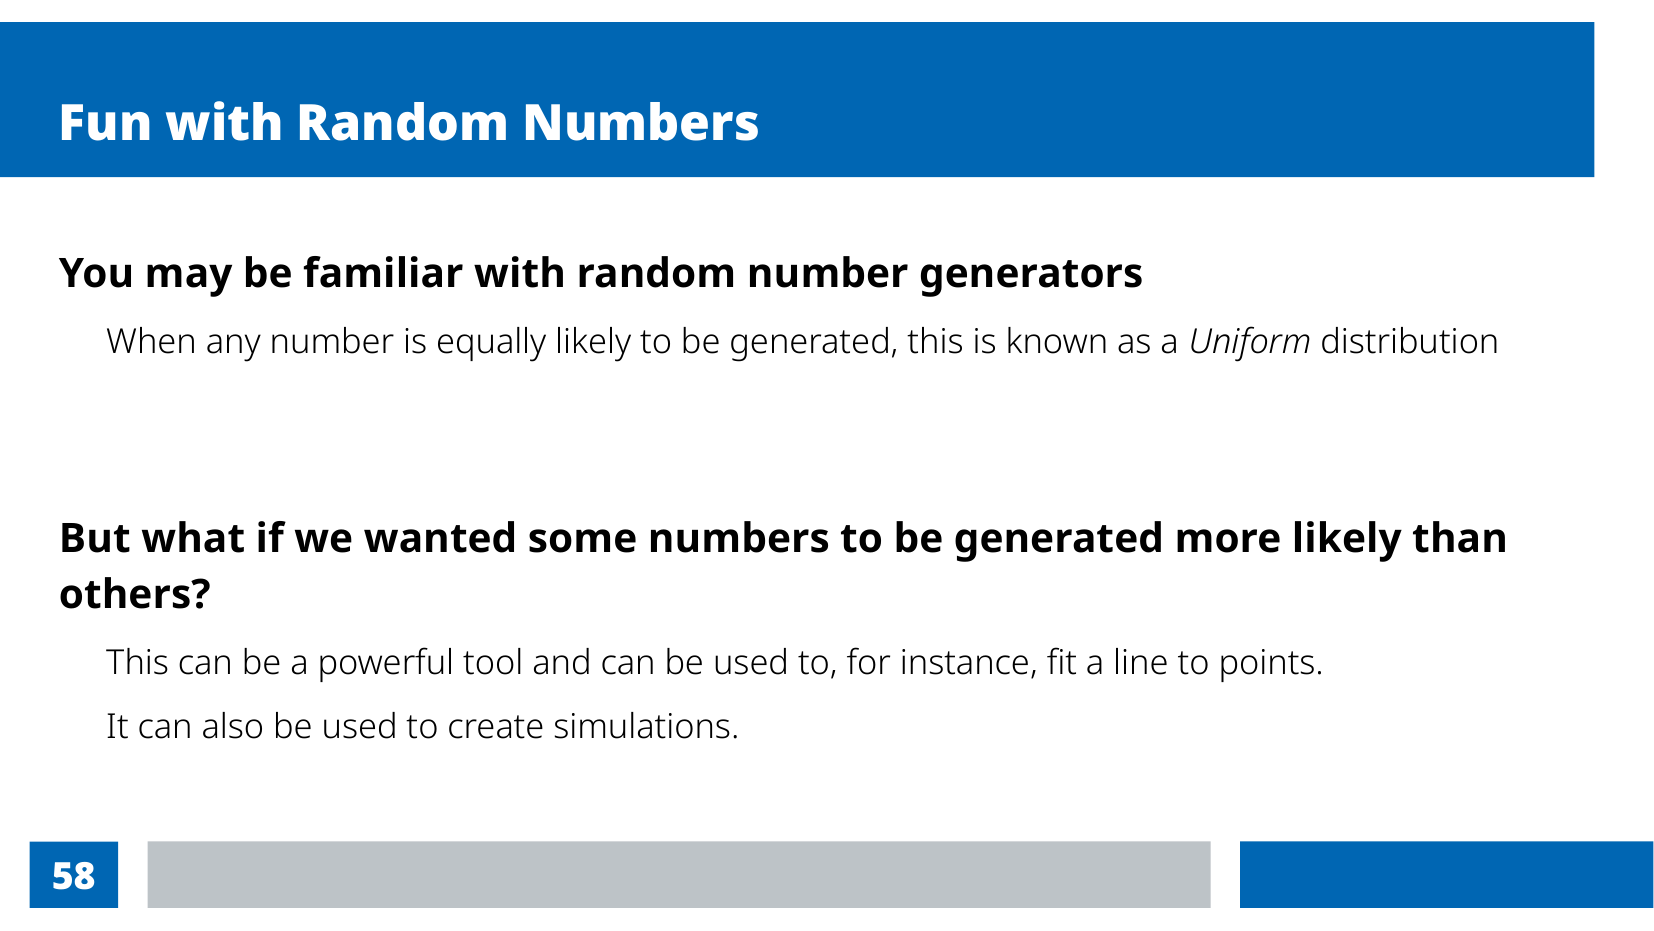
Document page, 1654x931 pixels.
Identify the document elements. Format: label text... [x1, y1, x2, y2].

title Fun with Random Numbers [59, 44, 1595, 156]
list You may be familiar with random number generators When any number is equally likely to be generated, this is known as a Uniform distribution But what if we wanted some numbers to be generated more likely than others? This can be a powerful tool and can be used to, for instance, fit a line to points. It can also be used to create simulations. [59, 243, 1565, 820]
